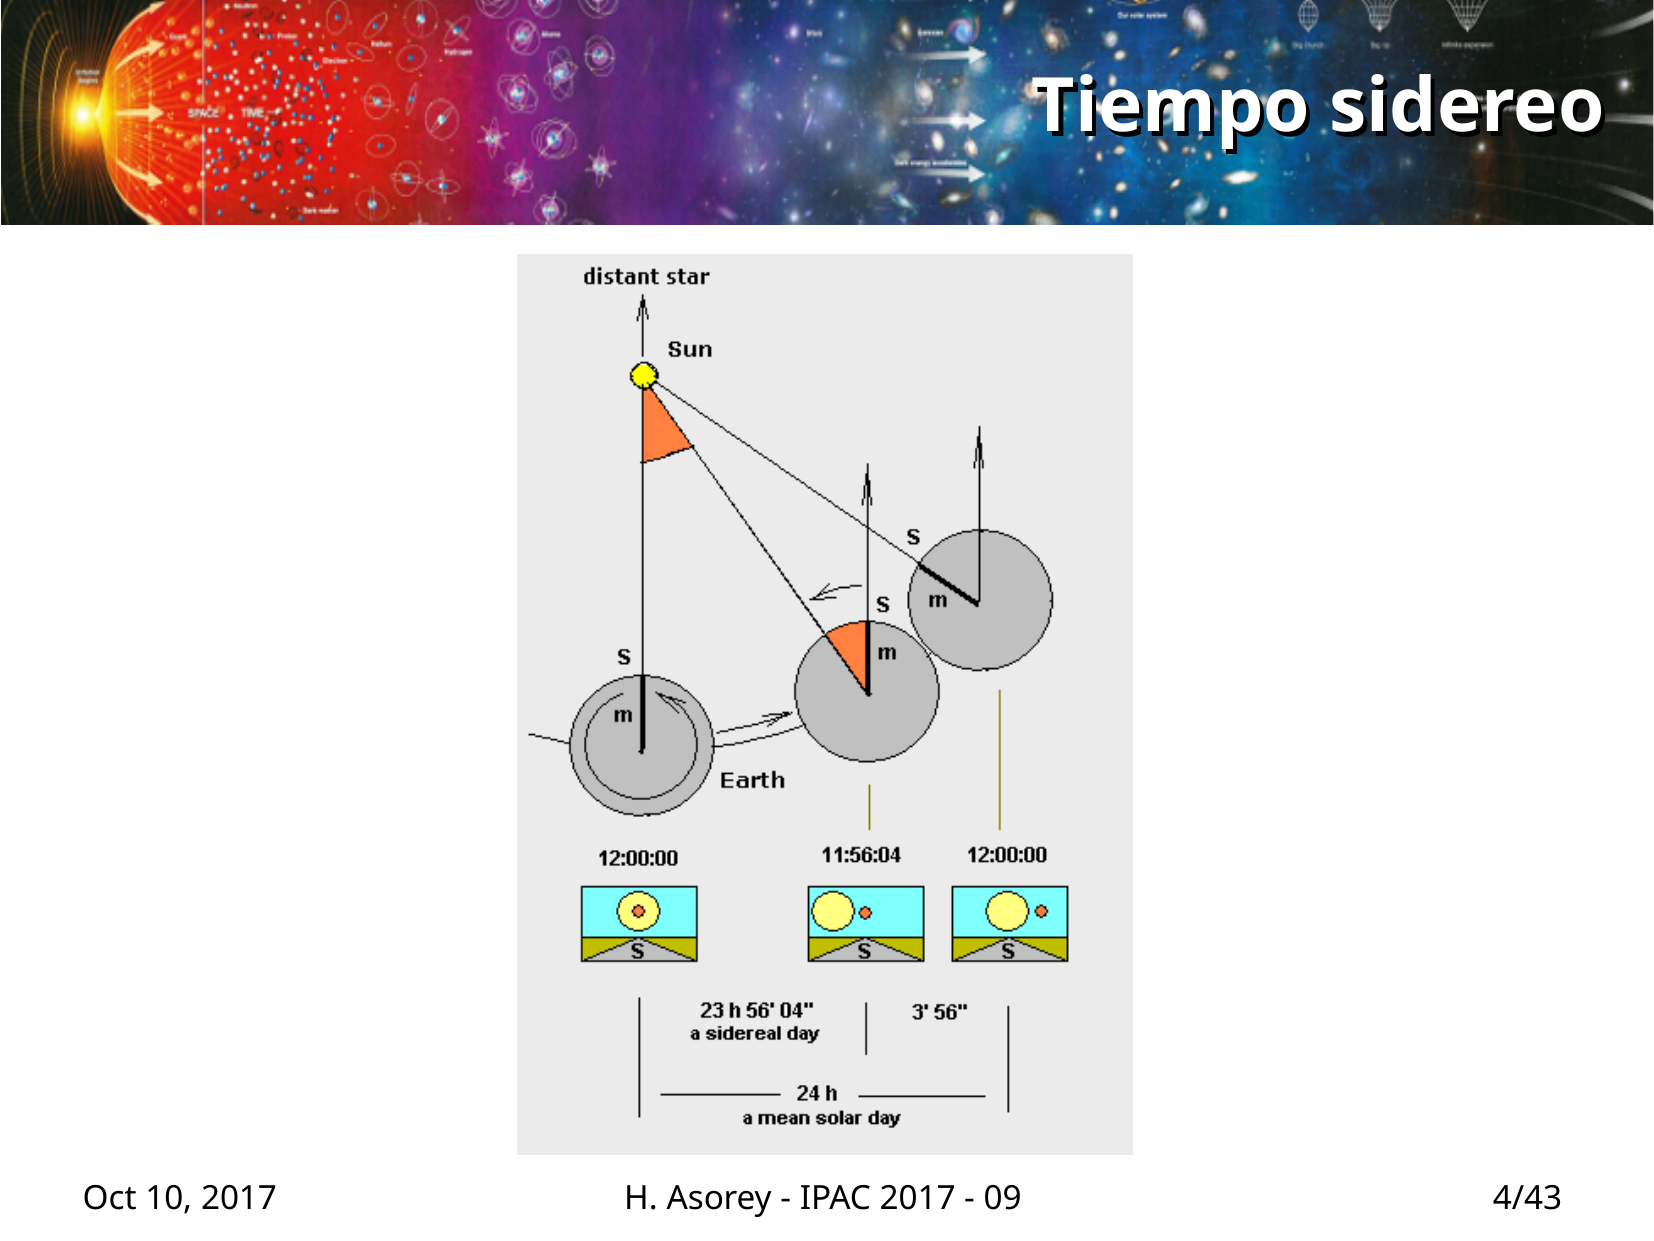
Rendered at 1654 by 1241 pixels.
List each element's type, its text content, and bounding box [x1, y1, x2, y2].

picture [1, 0, 1654, 225]
title Tiempo sidereo [45, 15, 1606, 191]
picture [517, 254, 1133, 1156]
